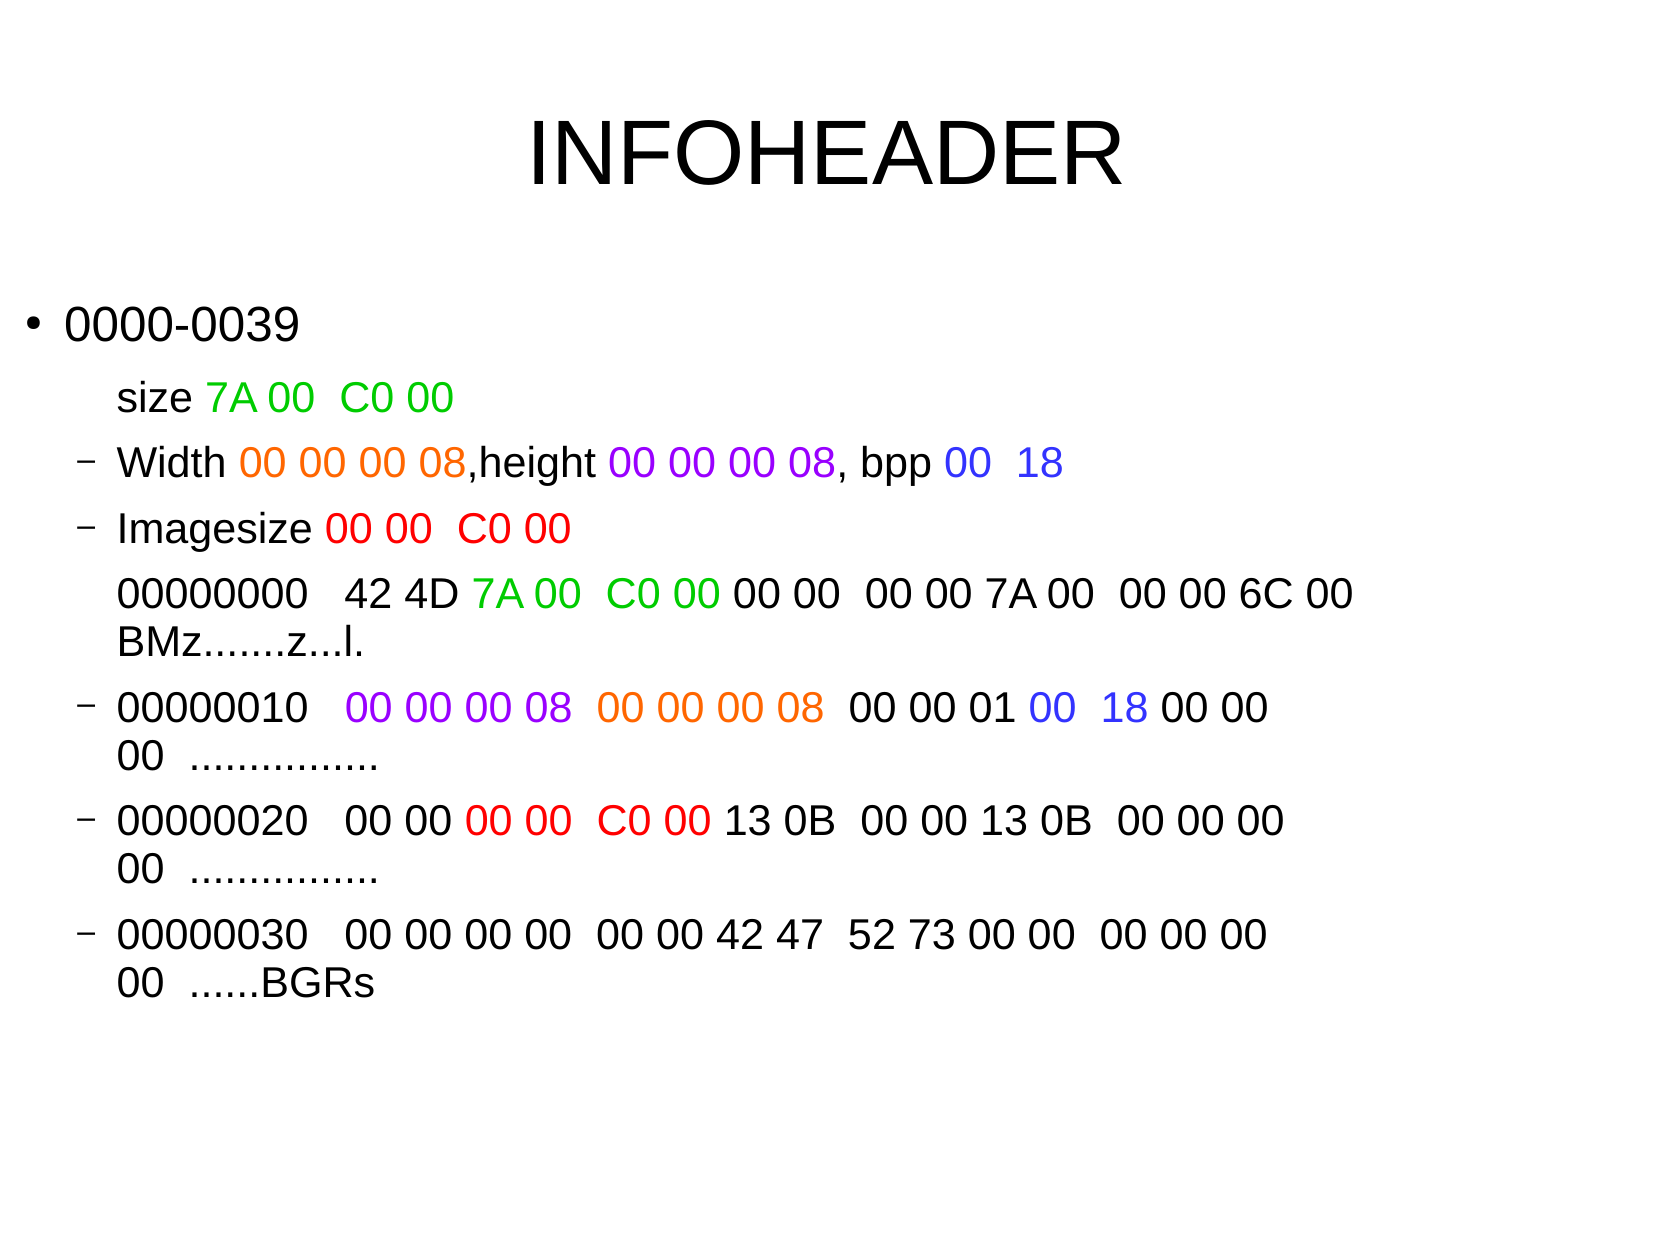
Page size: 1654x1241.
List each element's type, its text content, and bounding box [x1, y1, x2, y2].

title INFOHEADER [82, 49, 1571, 257]
list 0000-0039 size 7A 00 C0 00 Width 00 00 00 08,height 00 00 00 08, bpp 00 18 Imagesize 00 00 C0 00 00000000 42 4D 7A 00 C0 00 00 00 00 00 7A 00 00 00 6C 00 BMz.......z...l. 00000010 00 00 00 08 00 00 00 08 00 00 01 00 18 00 00 00 ................ 00000020 00 00 00 00 C0 00 13 0B 00 00 13 0B 00 00 00 00 ................ 00000030 00 00 00 00 00 00 42 47 52 73 00 00 00 00 00 00 ......BGRs [11, 296, 1500, 1016]
